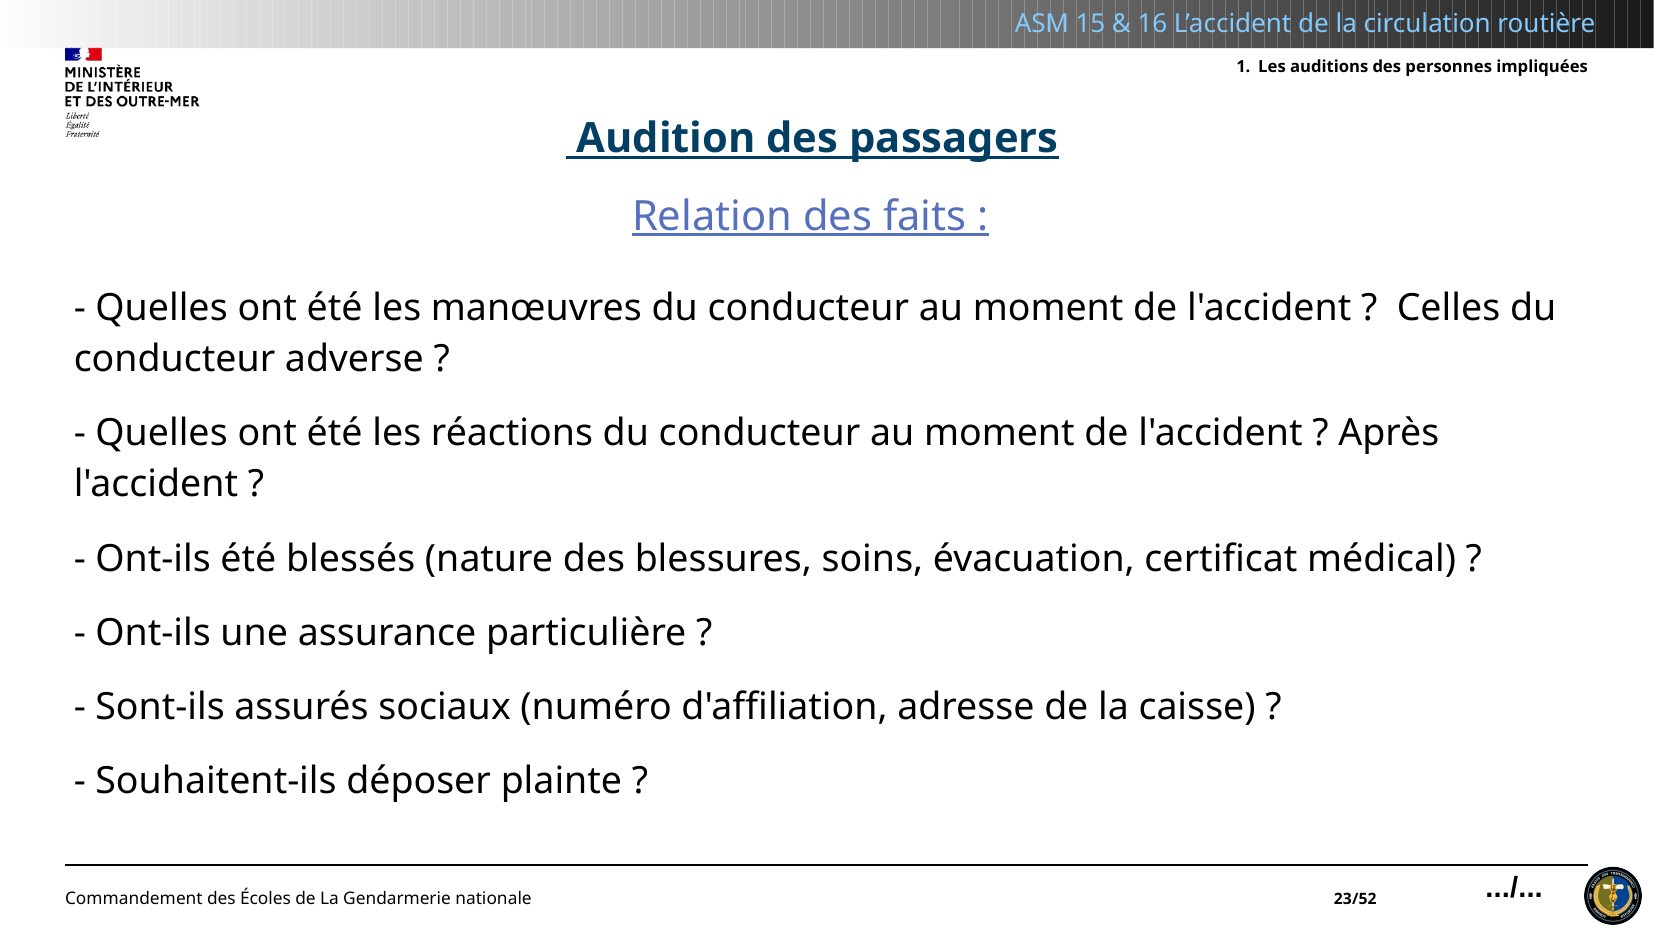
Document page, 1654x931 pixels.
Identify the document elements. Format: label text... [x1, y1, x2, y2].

picture [65, 49, 213, 138]
text_box Audition des passagers [550, 100, 1099, 167]
picture [1584, 862, 1642, 925]
list LES AUDITIONS DES PERSONNES IMPLIQUÉES [598, 56, 1589, 122]
text_box - Quelles ont été les manœuvres du conducteur au moment de l'accident ? Celles du conducteur adverse ? - Quelles ont été les réactions du conducteur au moment de l'accident ? Après l'accident ? - Ont-ils été blessés (nature des blessures, soins, évacuation, certificat médical) ? - Ont-ils une assurance particulière ? - Sont-ils assurés sociaux (numéro d'affiliation, adresse de la caisse) ? - Souhaitent-ils déposer plainte ? [59, 273, 1607, 866]
text_box .../... [1470, 863, 1569, 912]
text_box Relation des faits : [617, 177, 1027, 245]
